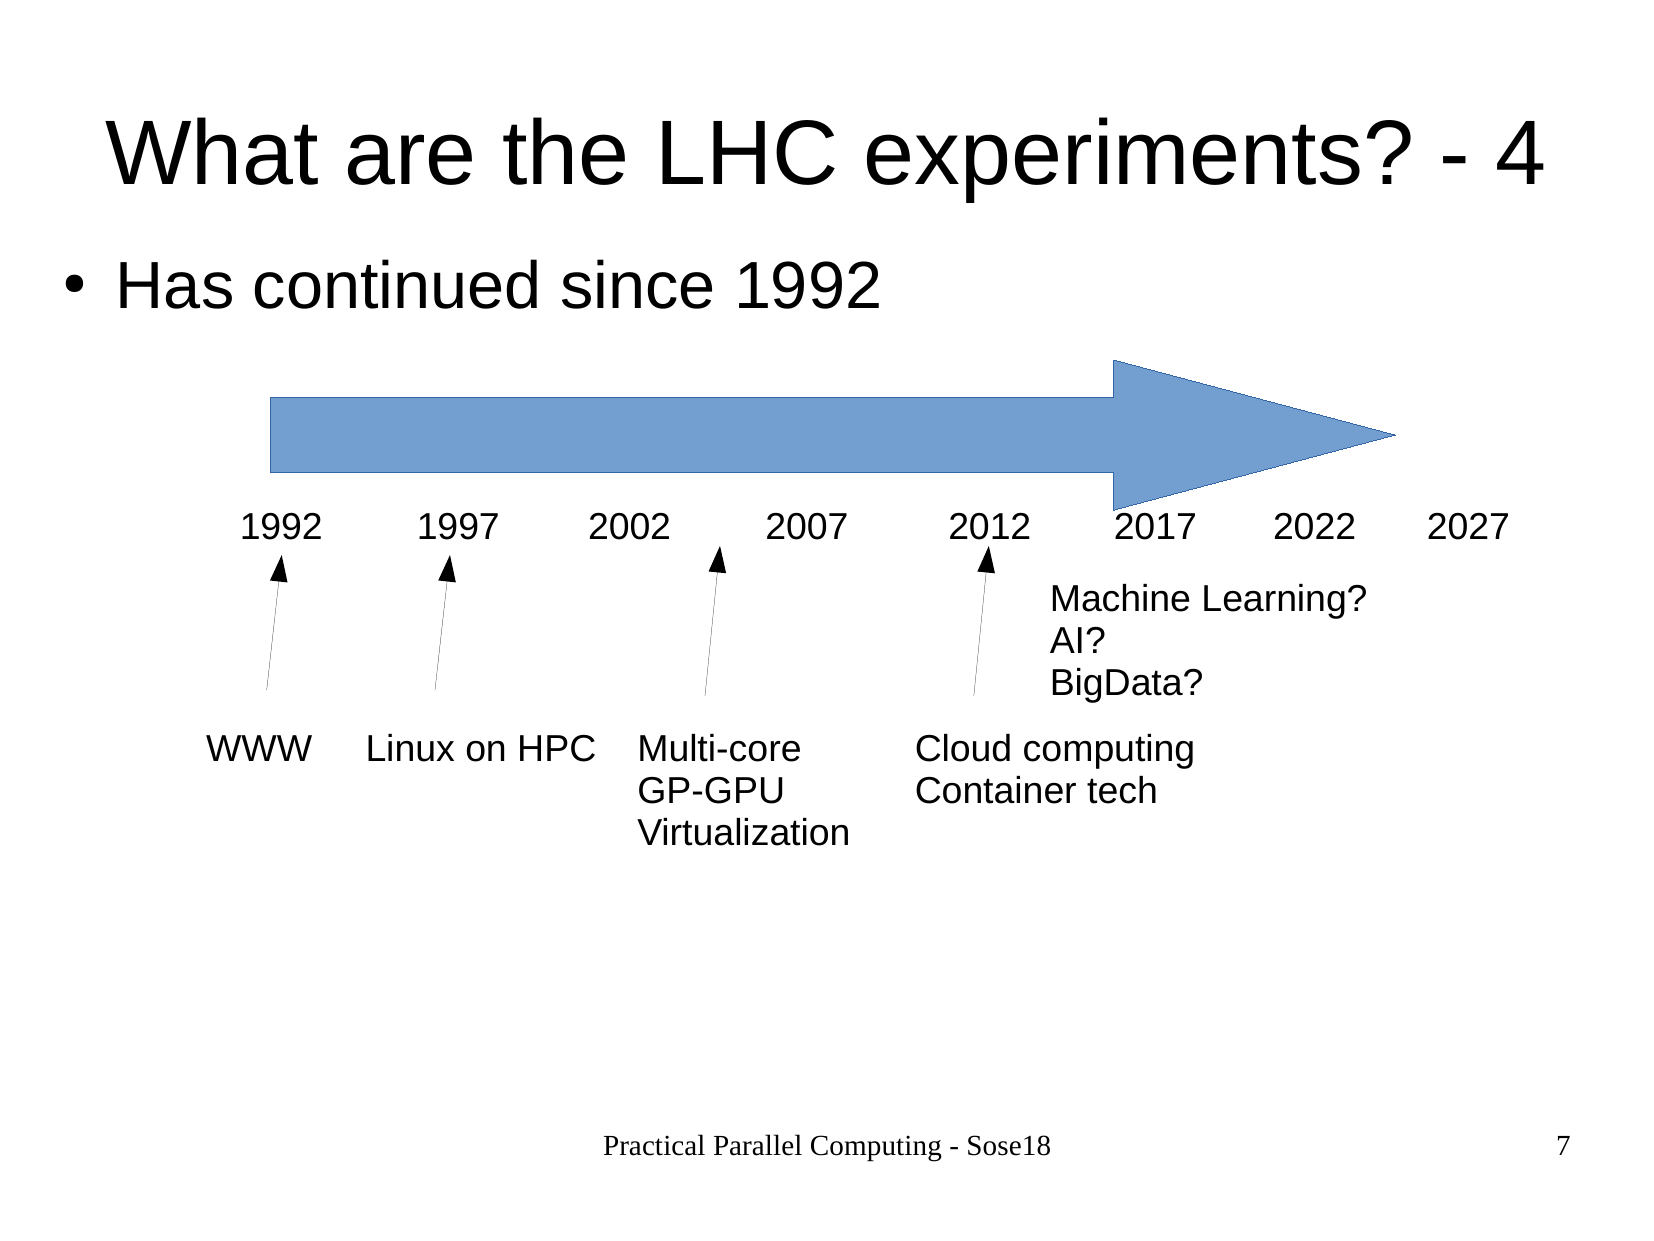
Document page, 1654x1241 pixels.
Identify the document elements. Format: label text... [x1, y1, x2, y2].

text_box Linux on HPC [361, 720, 620, 861]
text_box 2017 [1099, 498, 1258, 556]
list Has continued since 1992 [45, 248, 1606, 968]
text_box 1992 [225, 498, 391, 556]
text_box [270, 360, 1396, 498]
text_box 2022 [1258, 498, 1412, 556]
title What are the LHC experiments? - 4 [82, 49, 1571, 248]
text_box 2027 [1412, 498, 1578, 556]
text_box WWW [191, 720, 361, 861]
text_box 1997 [402, 498, 568, 556]
text_box 2007 [750, 498, 916, 556]
text_box Machine Learning? AI? BigData? [1035, 570, 1456, 736]
text_box 2012 [933, 498, 1099, 556]
text_box Cloud computing Container tech [900, 720, 1246, 861]
text_box Multi-core GP-GPU Virtualization [622, 720, 892, 945]
text_box 2002 [573, 498, 739, 556]
